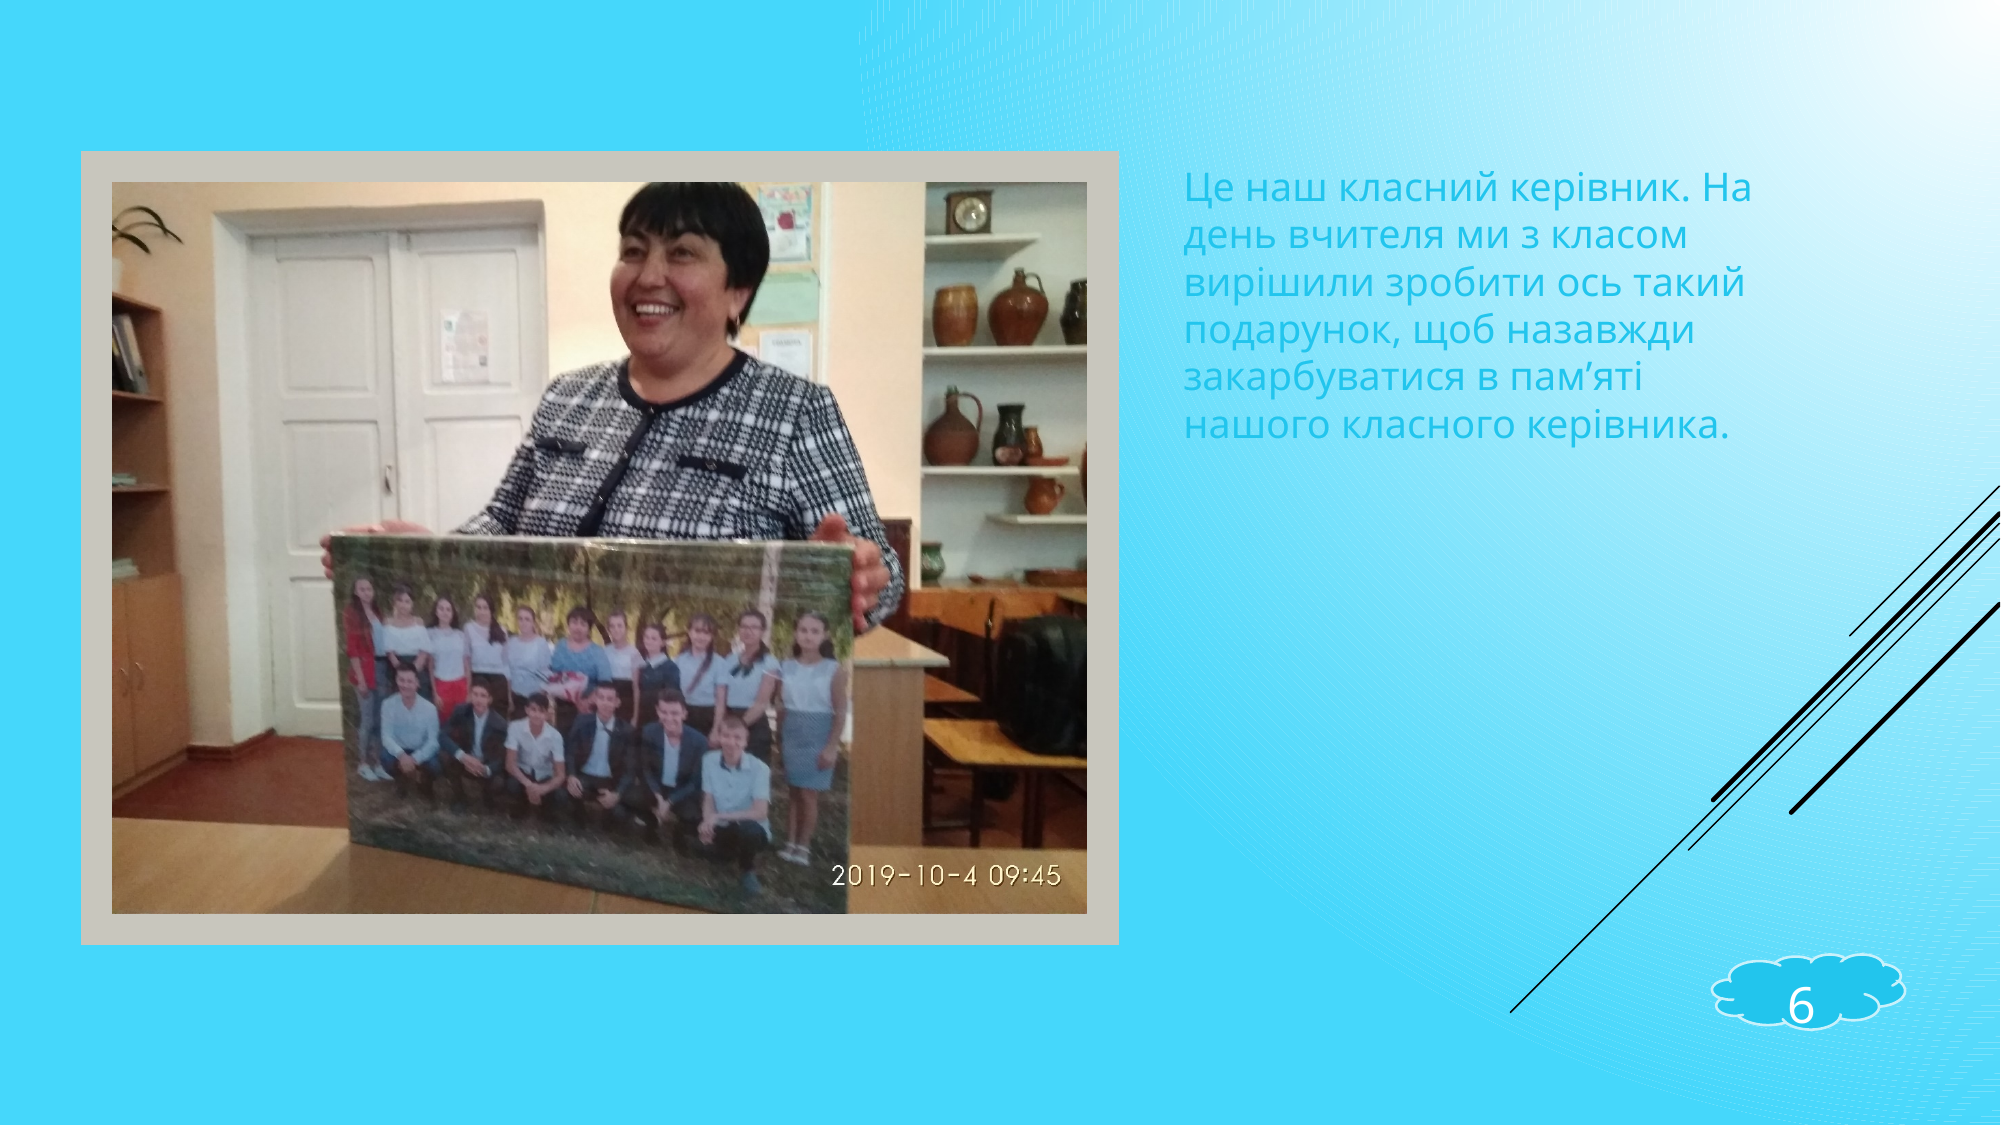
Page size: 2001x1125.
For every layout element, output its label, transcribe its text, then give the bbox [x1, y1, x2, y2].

picture [112, 182, 1088, 914]
text_box 6 [1712, 954, 1906, 1030]
list Це наш класний керівник. На день вчителя ми з класом вирішили зробити ось такий подарунок, щоб назавжди закарбуватися в пам’яті нашого класного керівника. [1168, 154, 1769, 498]
